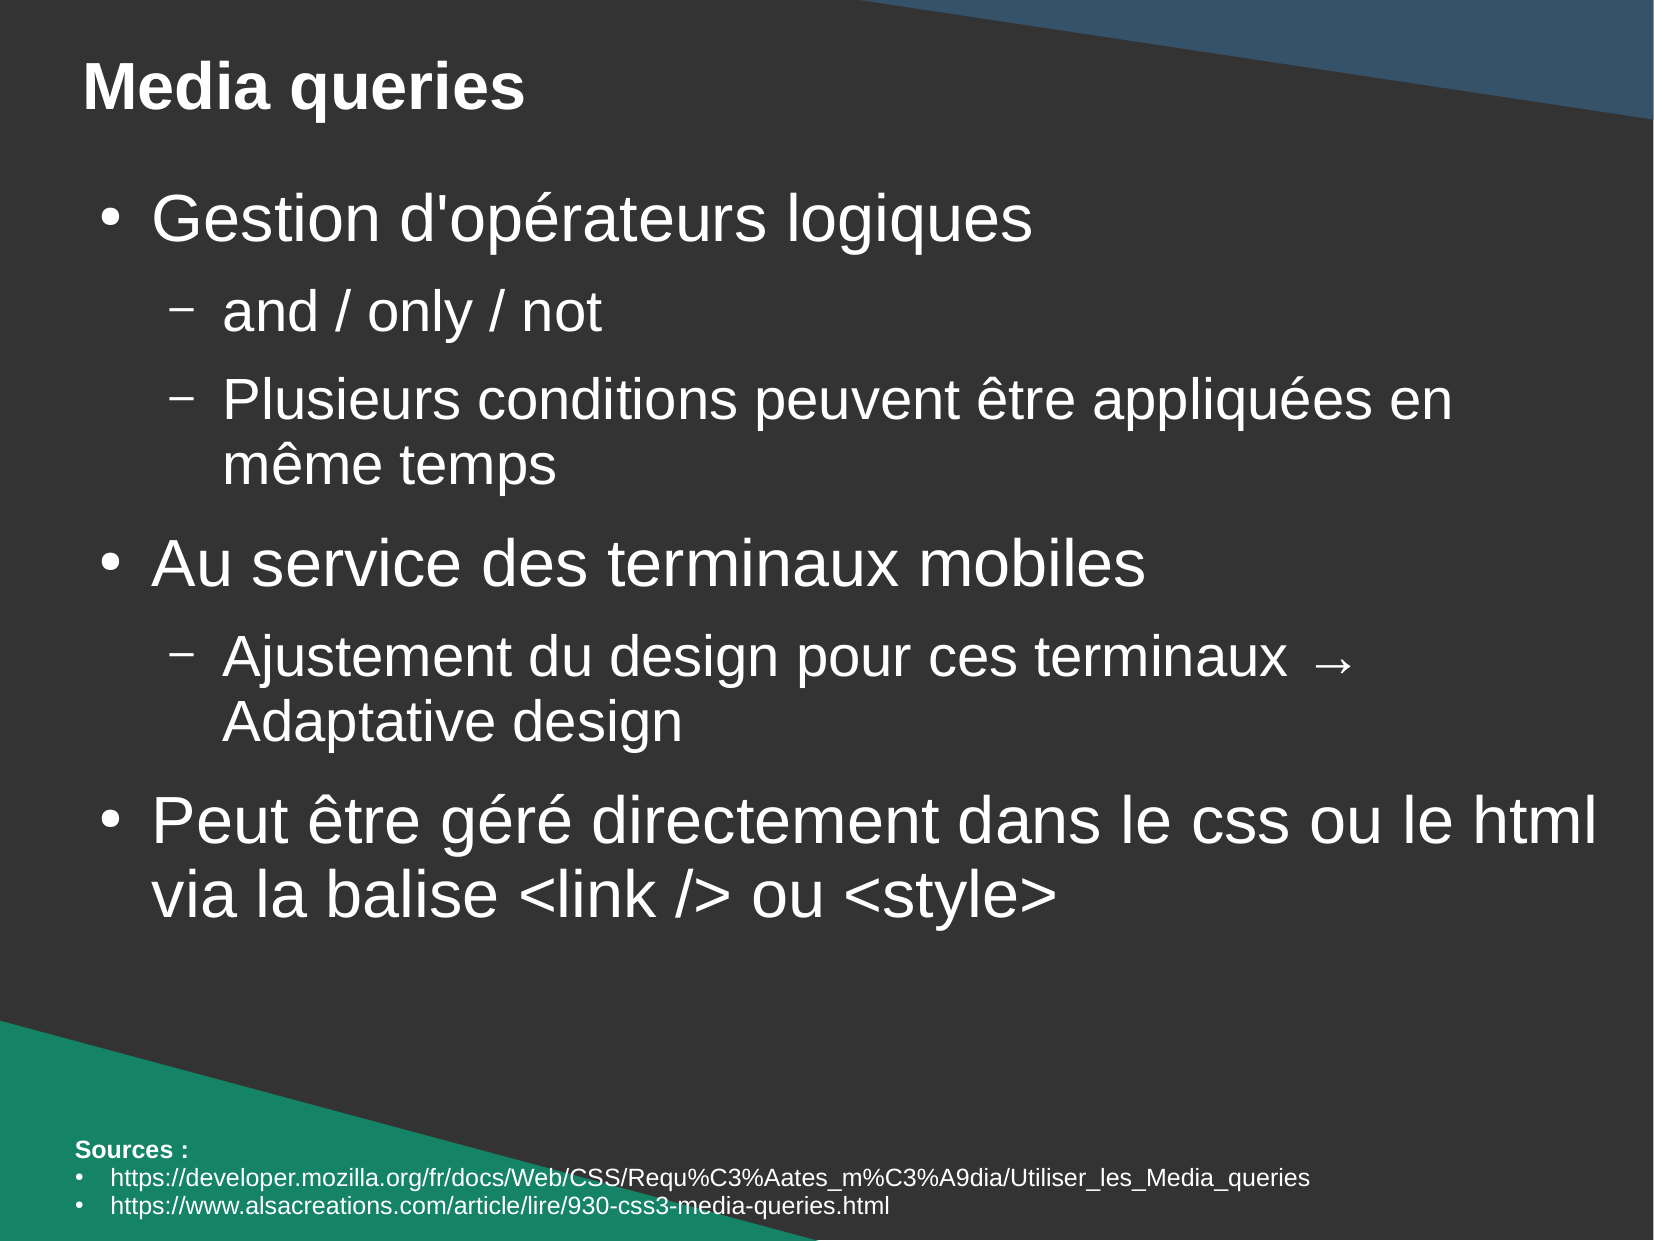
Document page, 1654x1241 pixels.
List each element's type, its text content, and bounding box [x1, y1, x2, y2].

text_box Sources : https://developer.mozilla.org/fr/docs/Web/CSS/Requ%C3%Aates_m%C3%A9dia/Utiliser_les_Media_queries https://www.alsacreations.com/article/lire/930-css3-media-queries.html [60, 1128, 1546, 1241]
text_box [859, 0, 1654, 120]
text_box [0, 1020, 399, 1241]
list Gestion d'opérateurs logiques and / only / not Plusieurs conditions peuvent être appliquées en même temps Au service des terminaux mobiles Ajustement du design pour ces terminaux → Adaptative design Peut être géré directement dans le css ou le html via la balise <link /> ou <style> [80, 180, 1605, 1099]
title Media queries [82, 49, 1571, 162]
